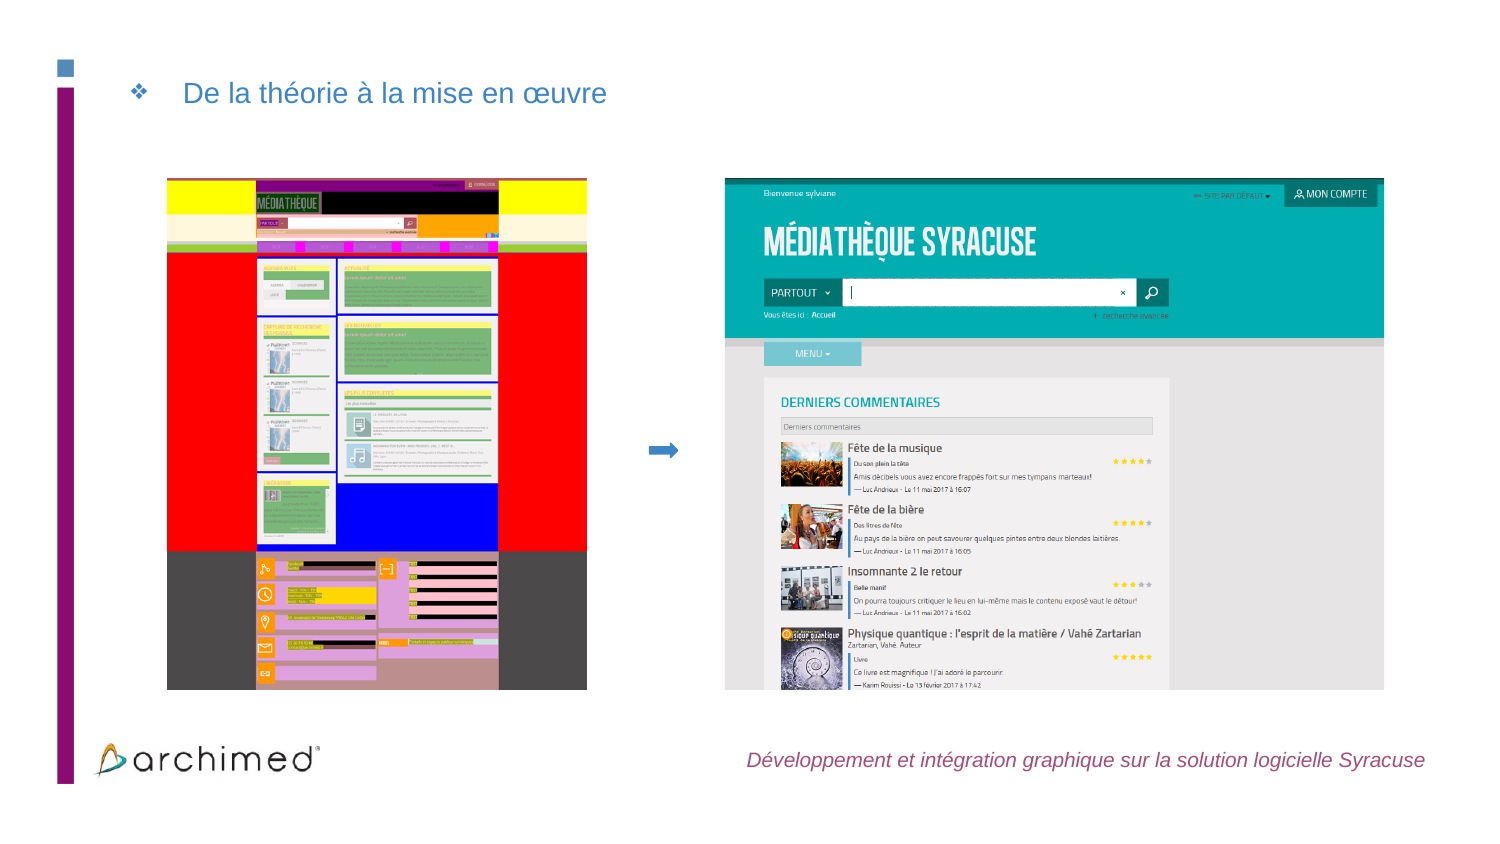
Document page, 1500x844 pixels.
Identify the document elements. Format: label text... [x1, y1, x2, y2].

picture [57, 59, 74, 785]
picture [724, 178, 1385, 690]
picture [92, 743, 320, 787]
text_box [649, 443, 678, 458]
title Développement et intégration graphique sur la solution logicielle Syracuse [320, 743, 1441, 787]
text_box De la théorie à la mise en œuvre [92, 59, 650, 125]
picture [167, 178, 587, 690]
